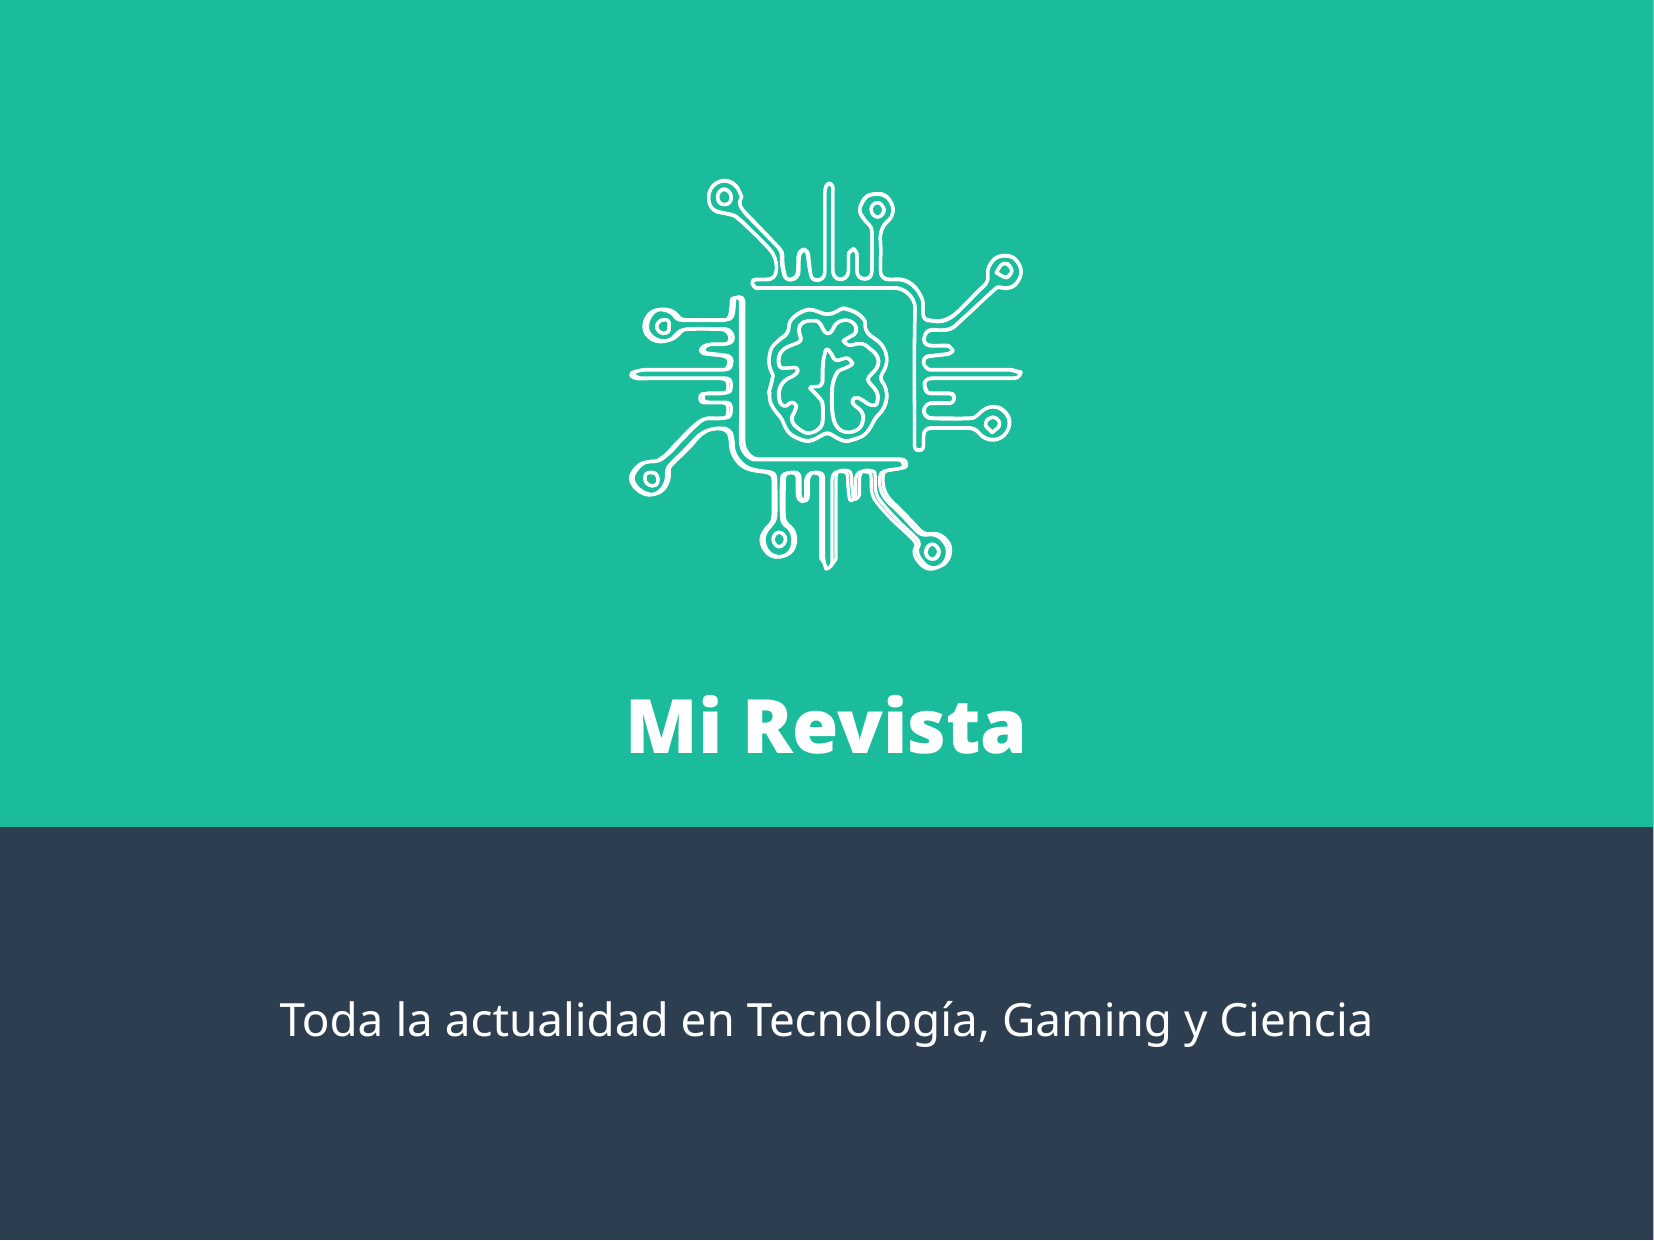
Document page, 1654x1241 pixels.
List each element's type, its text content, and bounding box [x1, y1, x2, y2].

subtitle Toda la actualidad en Tecnología, Gaming y Ciencia [59, 856, 1595, 1182]
picture [614, 165, 1040, 591]
title Mi Revista [59, 620, 1595, 778]
